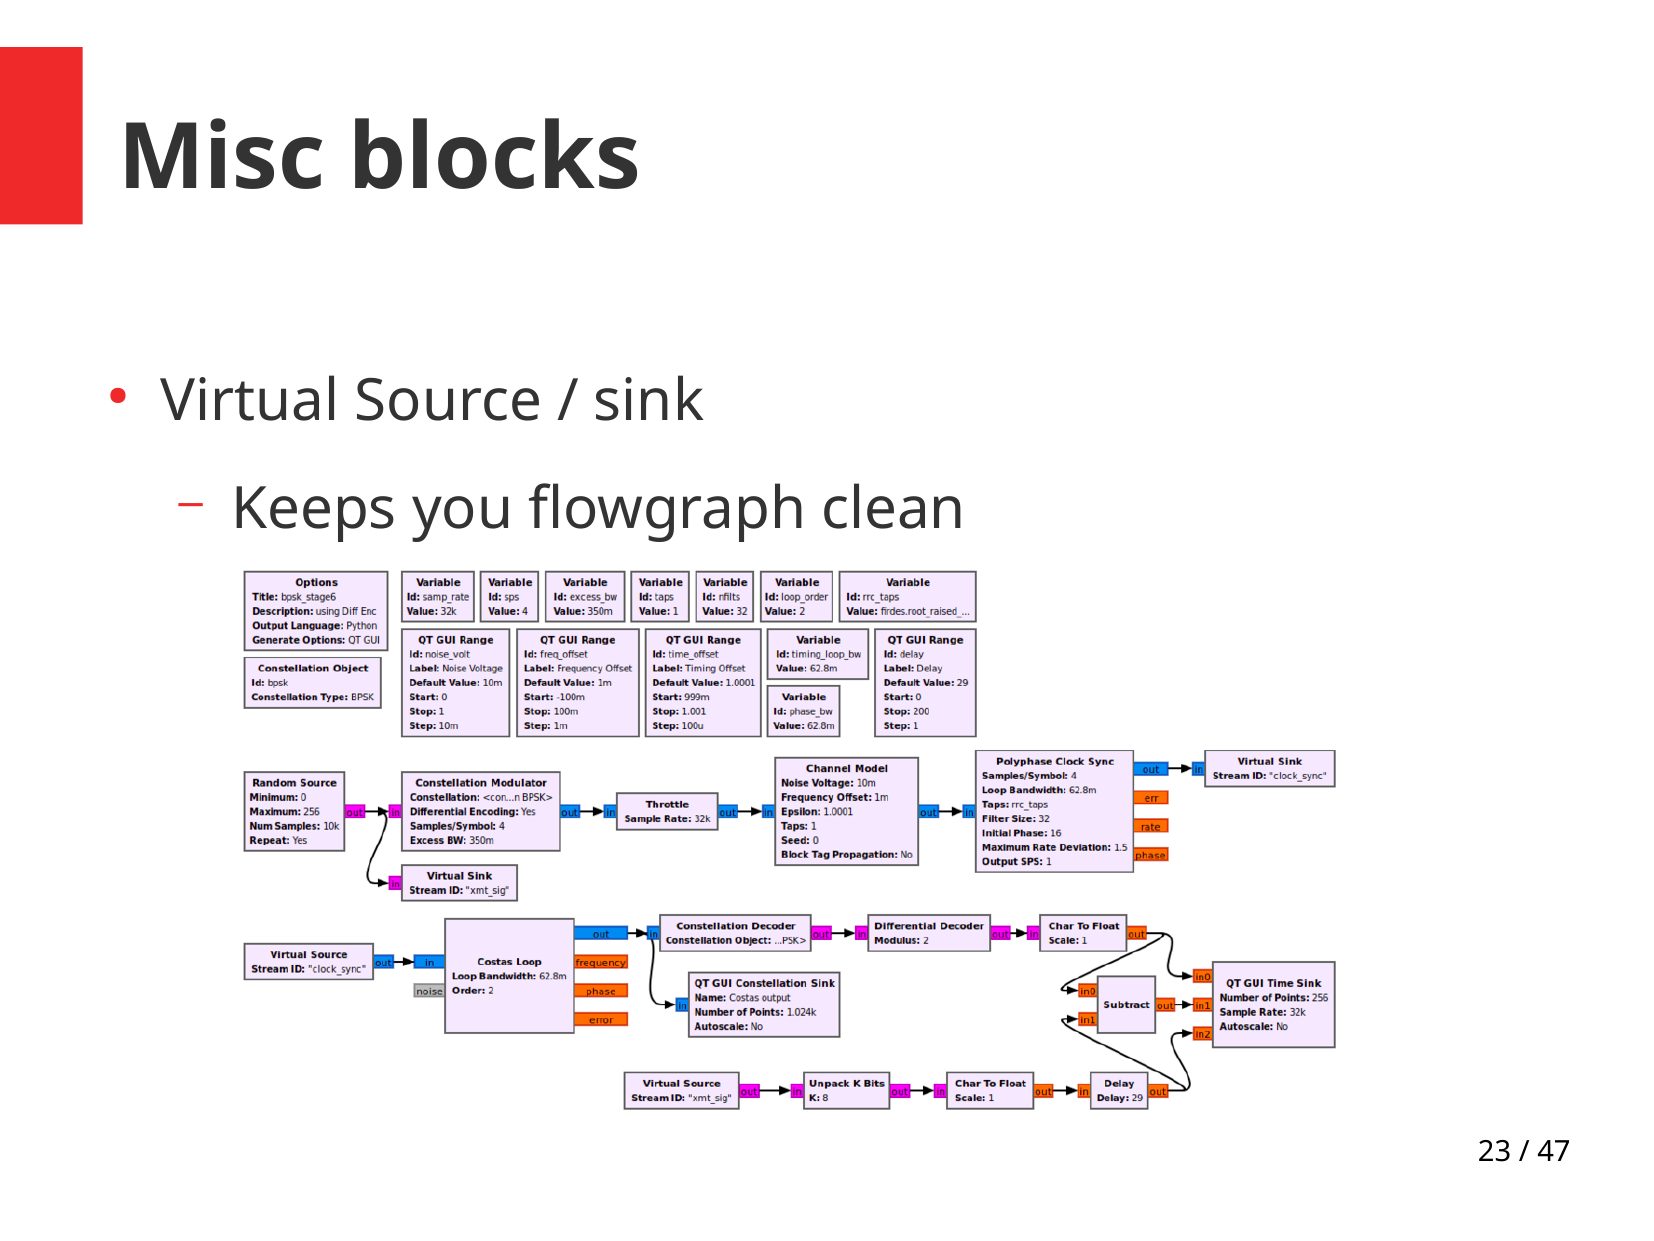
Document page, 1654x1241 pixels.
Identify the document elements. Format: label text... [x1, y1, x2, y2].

list Virtual Source / sink Keeps you flowgraph clean [90, 249, 1508, 526]
picture [233, 564, 1351, 1126]
title Misc blocks [118, 49, 1571, 257]
